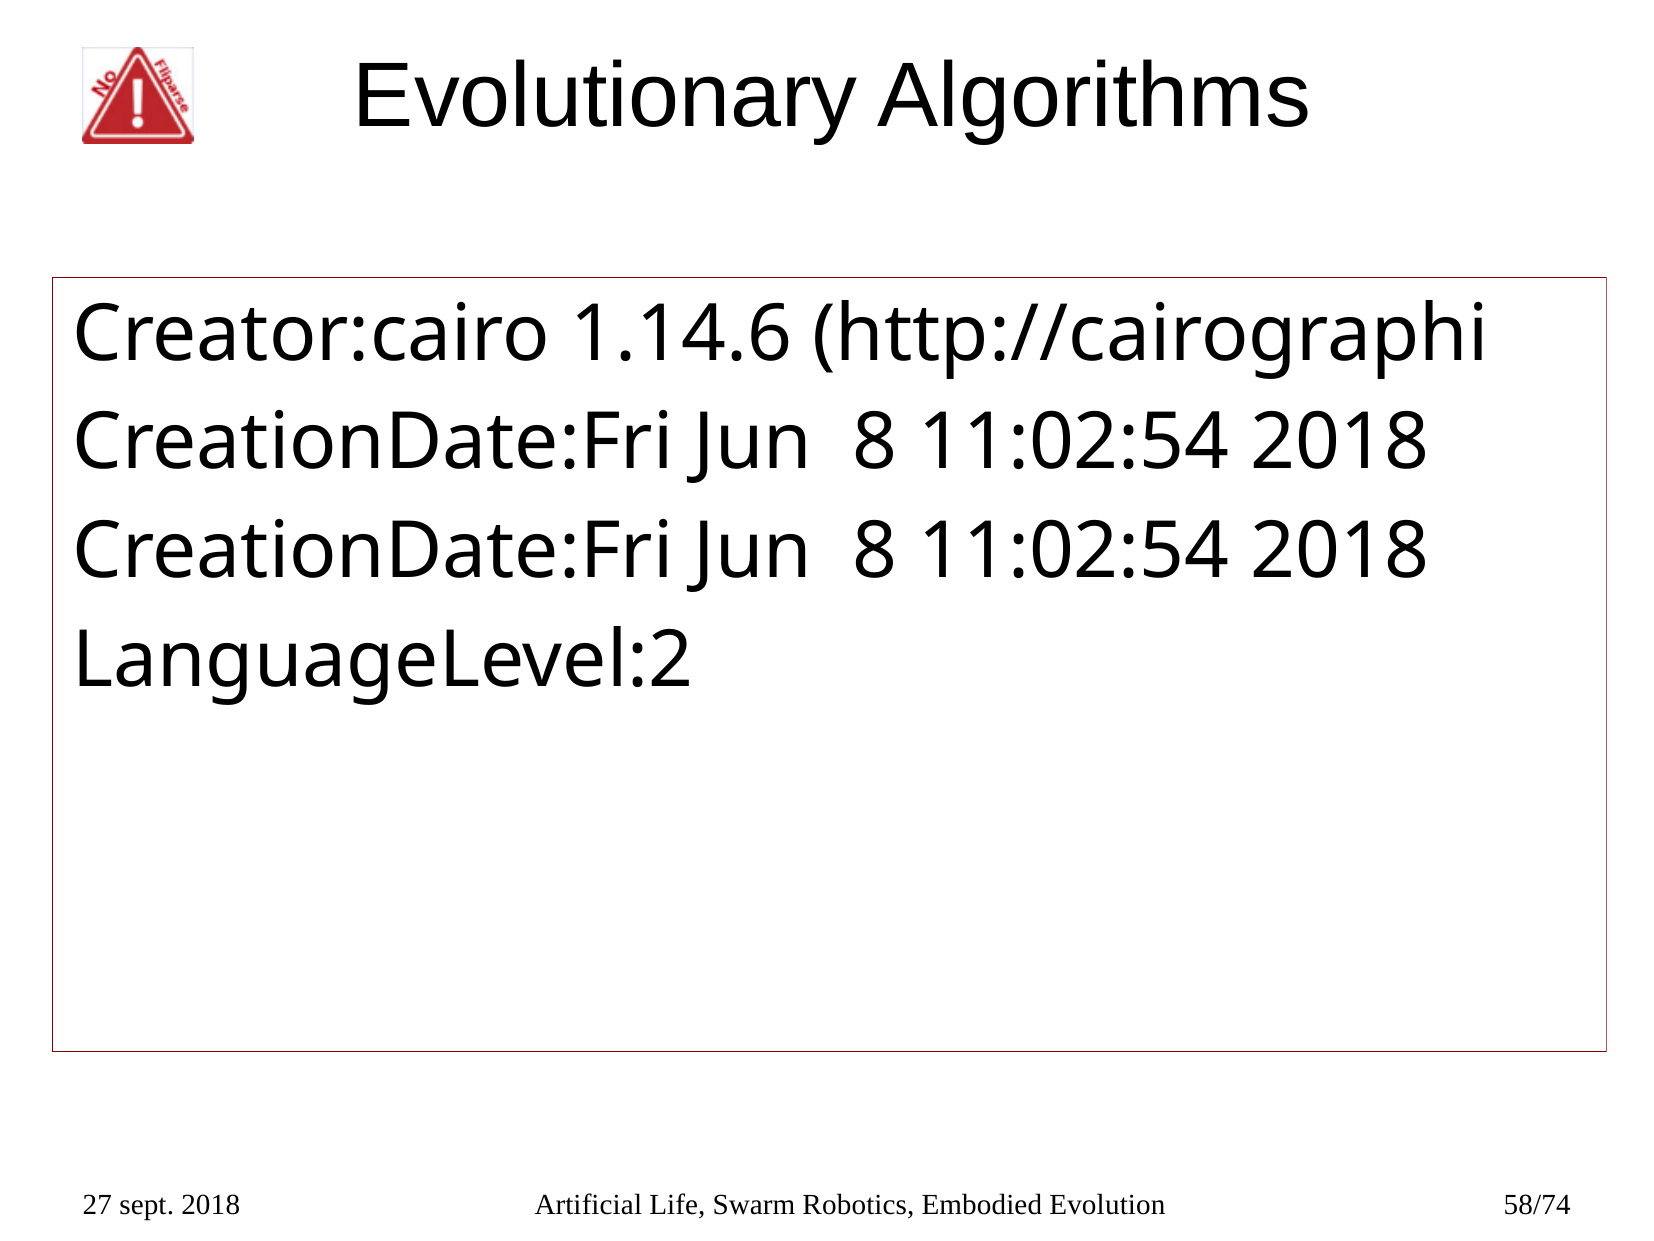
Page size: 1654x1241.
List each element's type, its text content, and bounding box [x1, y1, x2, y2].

picture [82, 47, 194, 144]
picture [47, 271, 1607, 1052]
text_box Evolutionary Algorithms [165, 36, 1501, 154]
